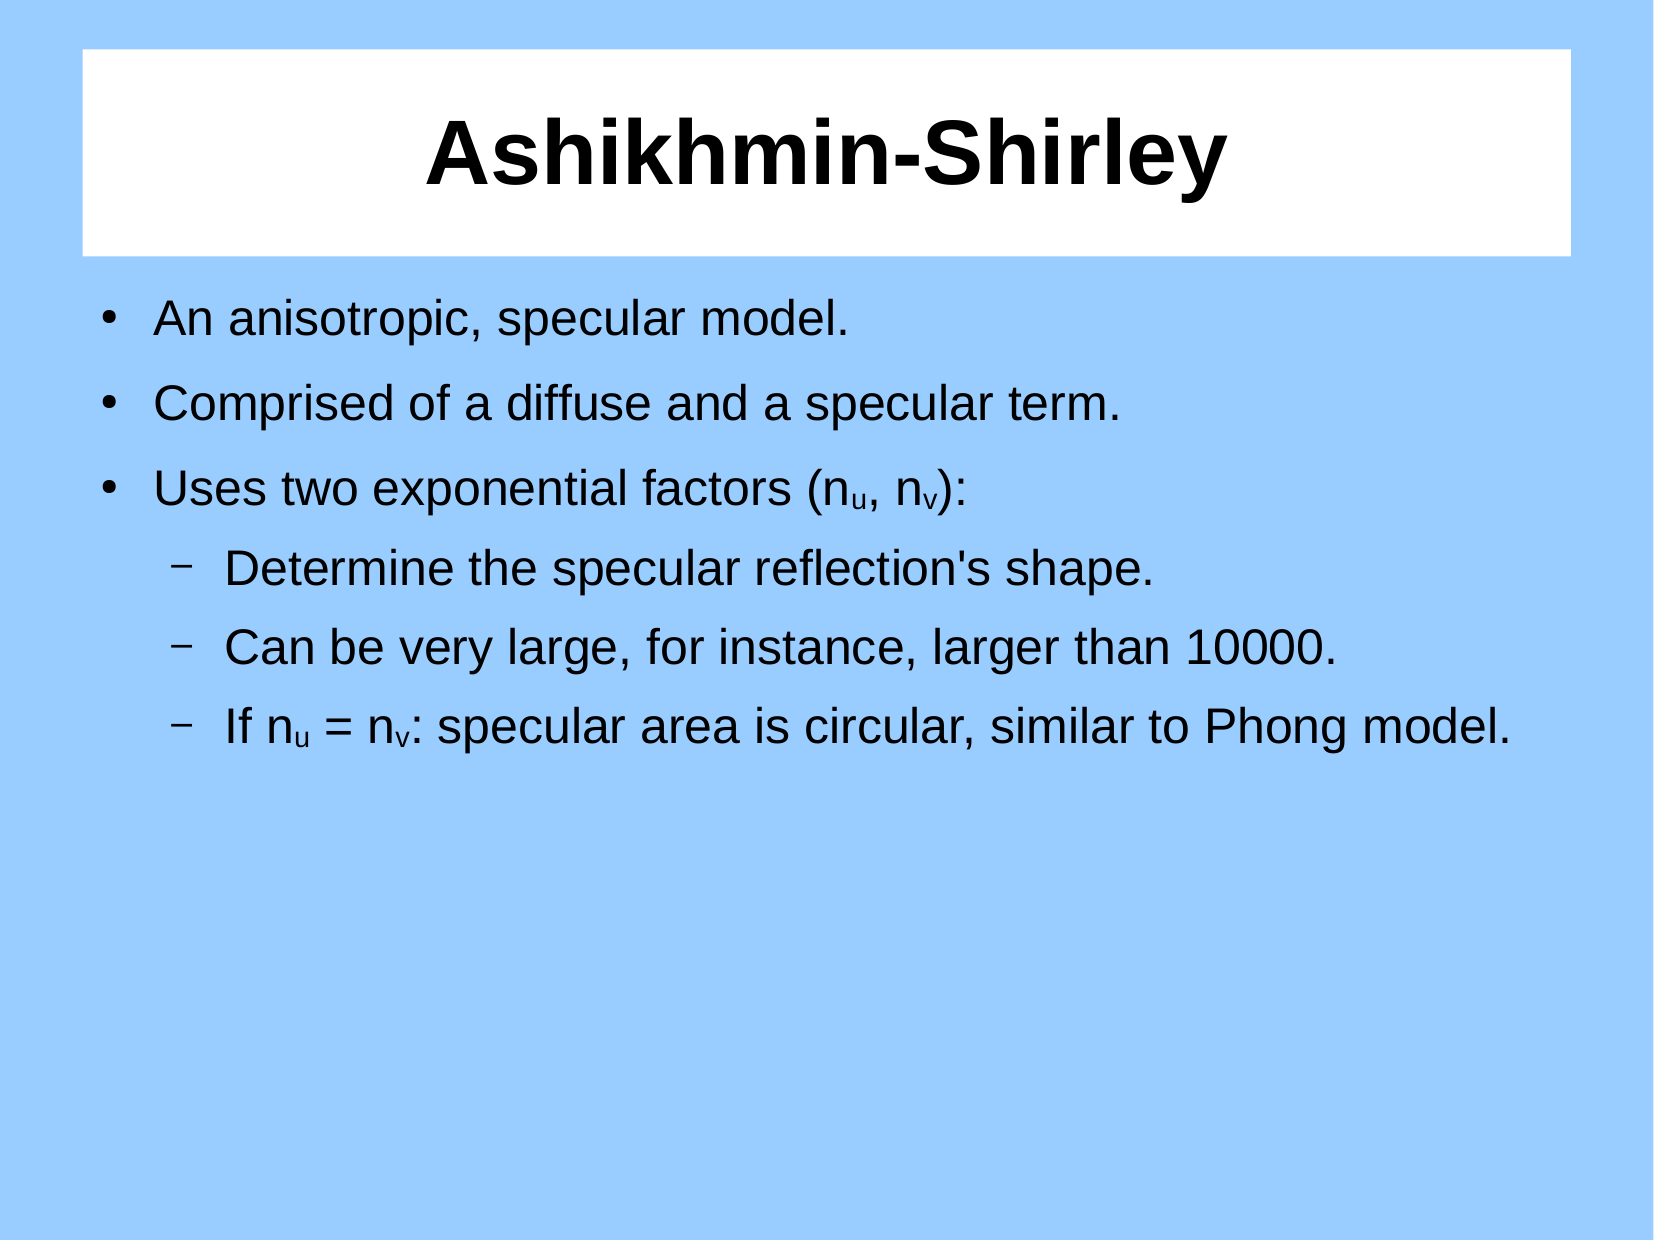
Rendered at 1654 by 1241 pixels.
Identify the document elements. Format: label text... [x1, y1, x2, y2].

list An anisotropic, specular model. Comprised of a diffuse and a specular term. Uses two exponential factors (nu, nv): Determine the specular reflection's shape. Can be very large, for instance, larger than 10000. If nu = nv: specular area is circular, similar to Phong model. [82, 290, 1571, 1170]
title Ashikhmin-Shirley [82, 49, 1571, 257]
